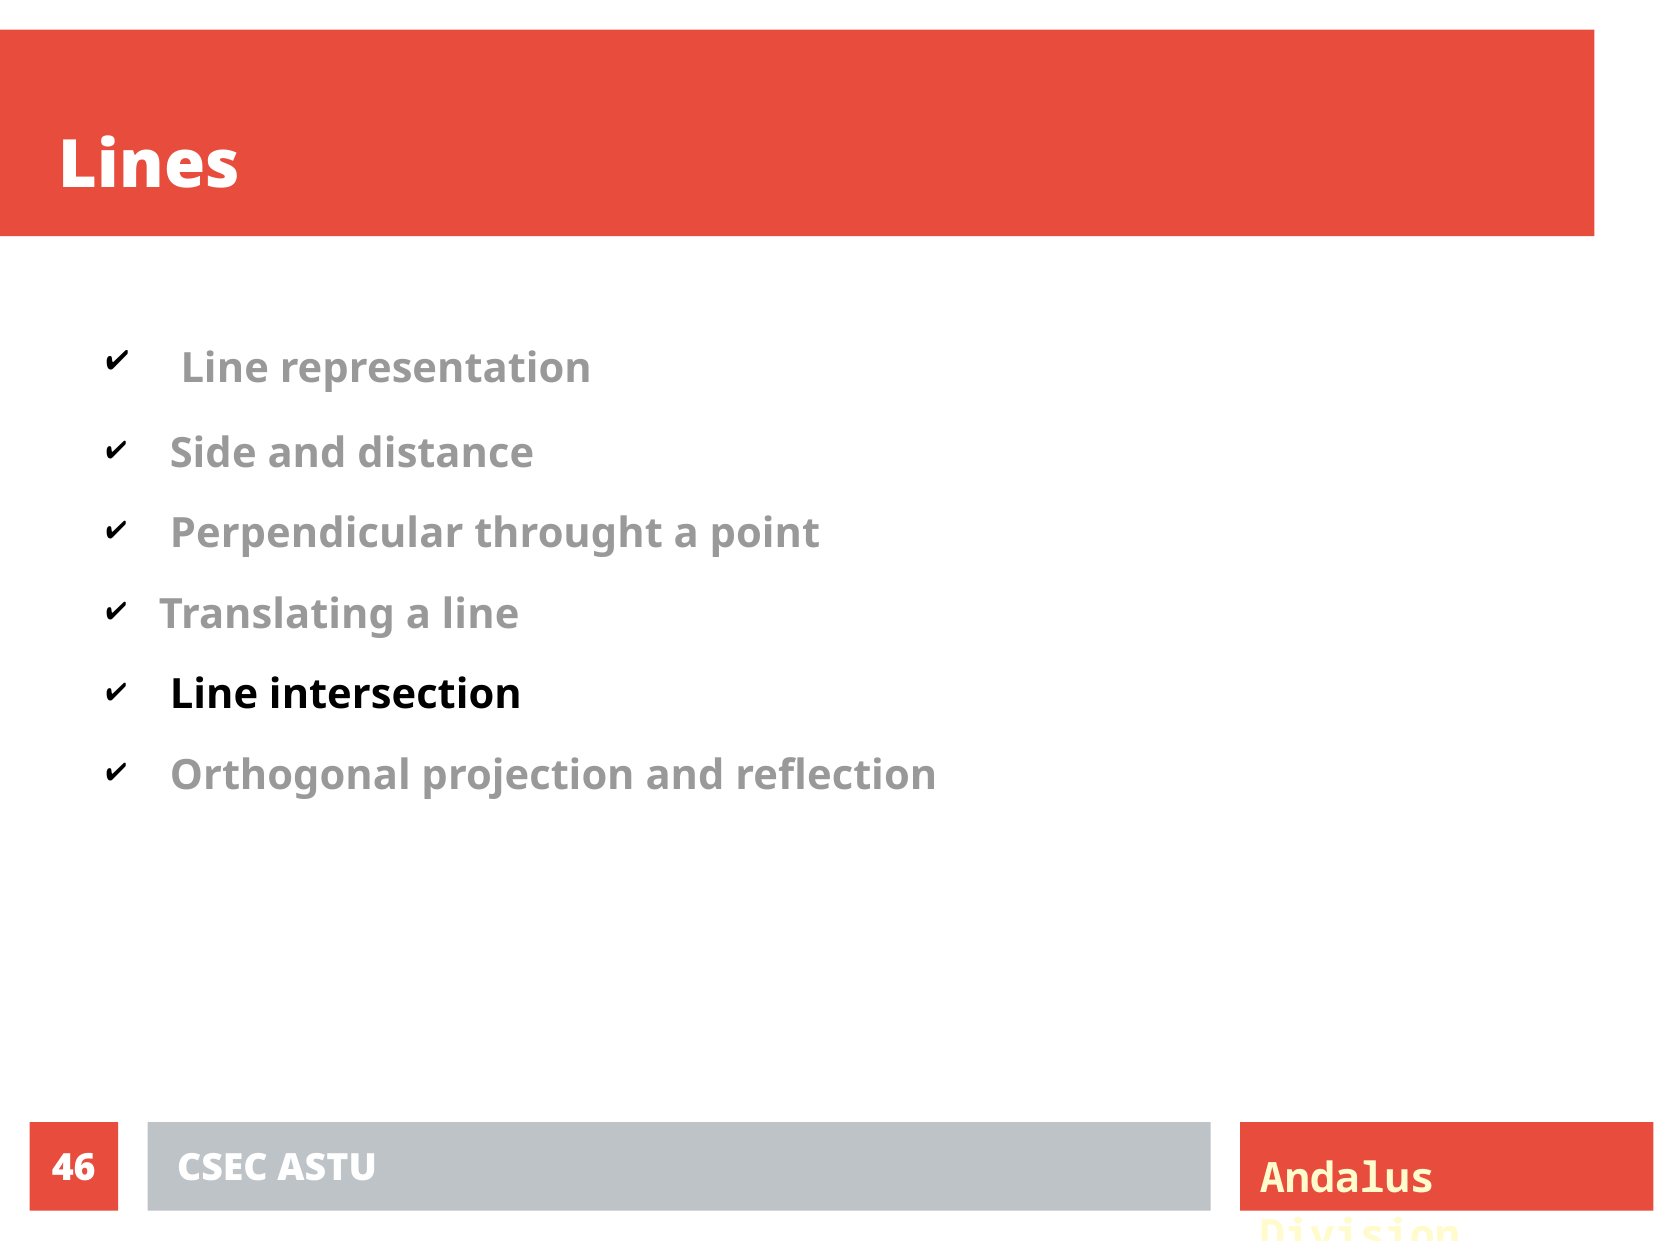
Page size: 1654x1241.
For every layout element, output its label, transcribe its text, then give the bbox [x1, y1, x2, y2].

title Lines [59, 59, 1595, 207]
list Line representation Side and distance Perpendicular throught a point Translating a line Line intersection Orthogonal projection and reflection [59, 324, 1565, 1093]
text_box Andalus Division [1245, 1140, 1636, 1197]
